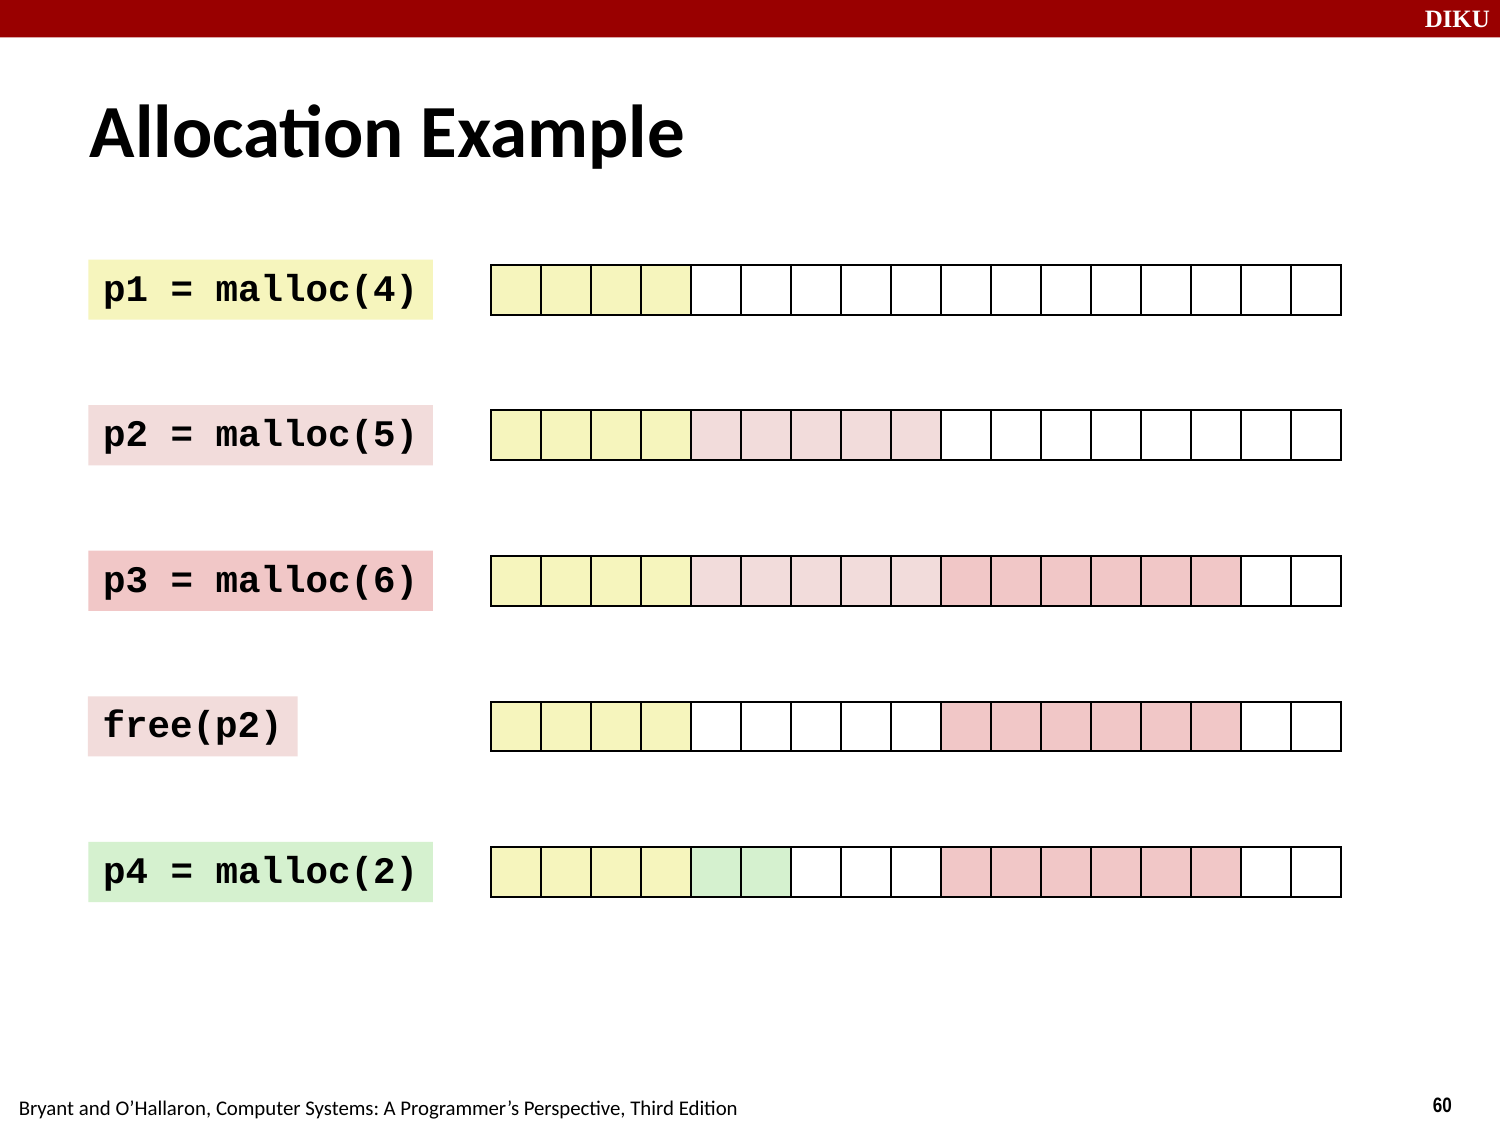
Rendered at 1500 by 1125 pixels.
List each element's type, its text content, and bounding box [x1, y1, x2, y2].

text_box p2 = malloc(5) [88, 405, 433, 466]
text_box [490, 264, 1341, 315]
text_box p3 = malloc(6) [88, 550, 433, 611]
text_box [490, 847, 1341, 897]
text_box p1 = malloc(4) [88, 259, 433, 320]
text_box [490, 701, 1341, 752]
text_box free(p2) [87, 696, 298, 757]
text_box Allocation Example [74, 80, 1136, 175]
text_box [490, 556, 1341, 606]
text_box p4 = malloc(2) [88, 841, 433, 903]
text_box [490, 410, 1341, 461]
